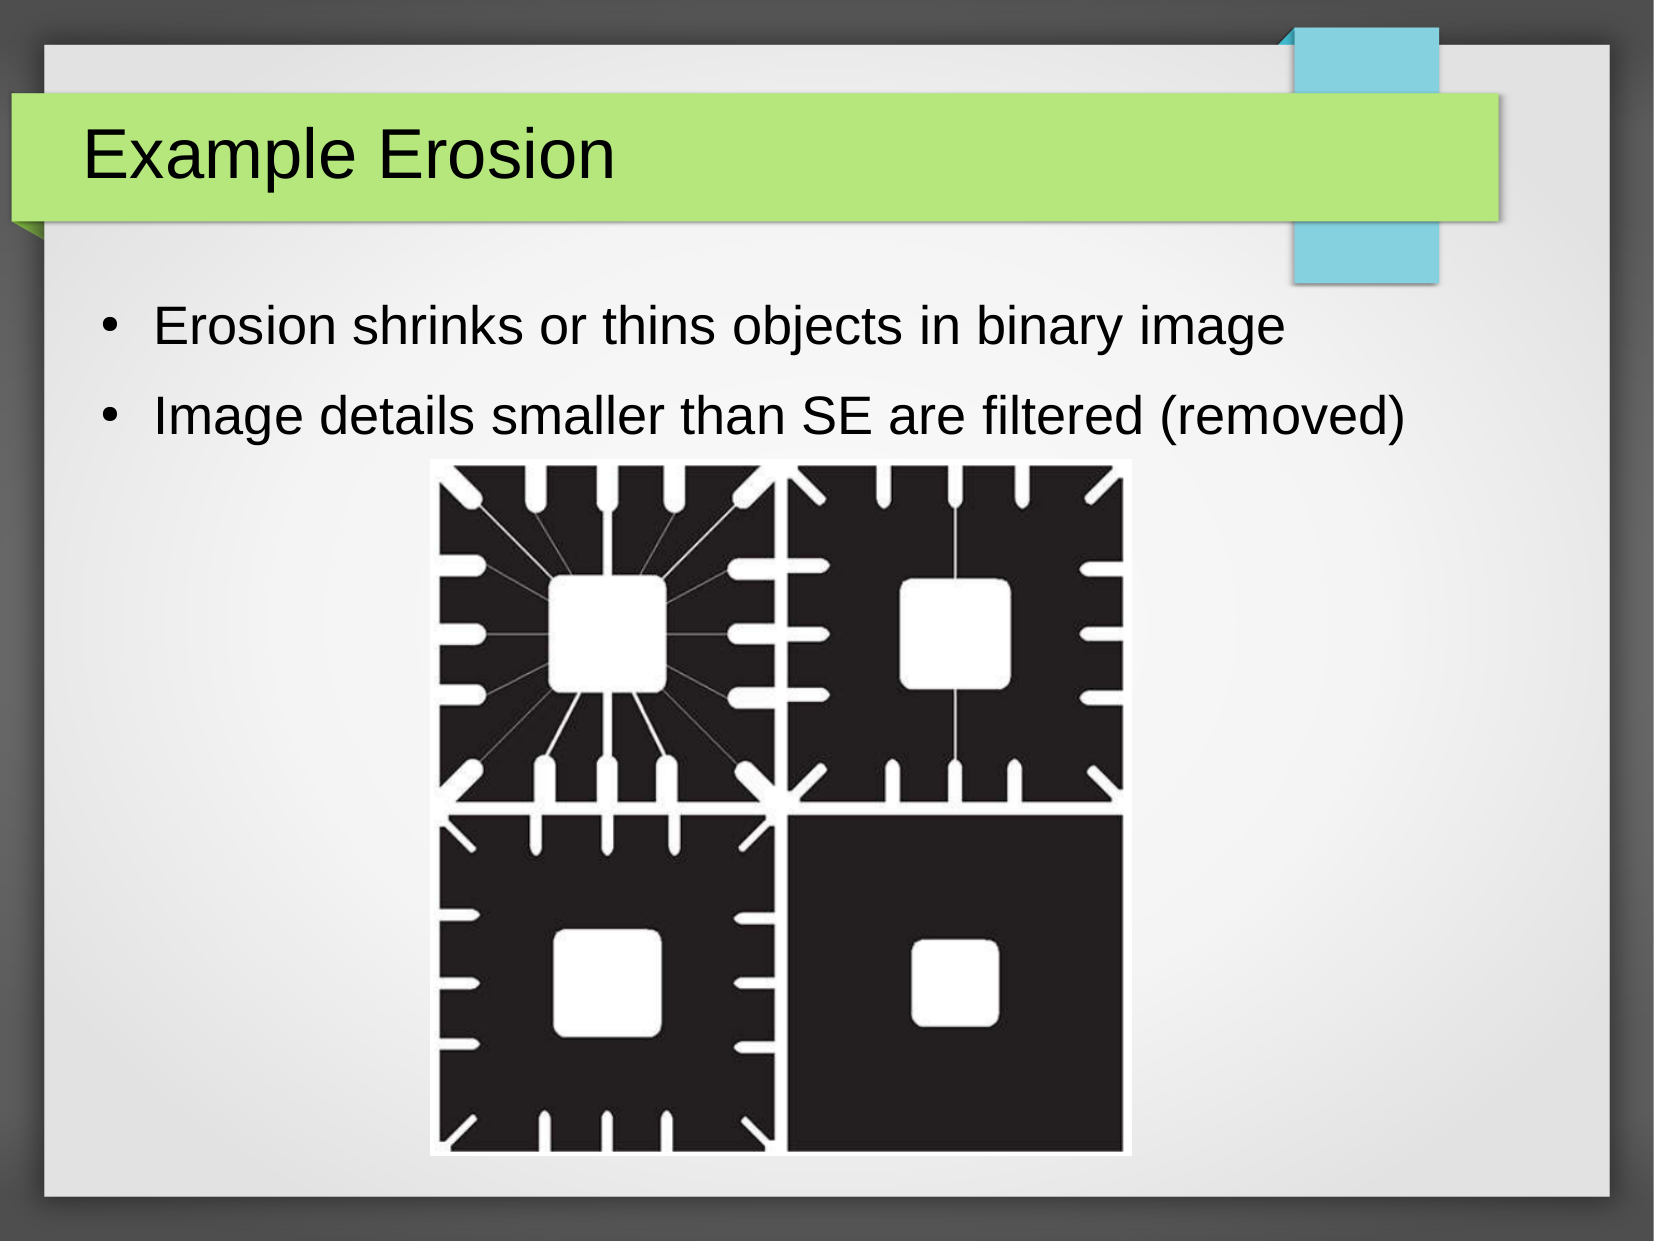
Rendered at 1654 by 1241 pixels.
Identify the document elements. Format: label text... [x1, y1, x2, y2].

list Erosion shrinks or thins objects in binary image Image details smaller than SE are filtered (removed) [82, 295, 1571, 1015]
title Example Erosion [82, 94, 1264, 213]
picture [0, 0, 1654, 1241]
